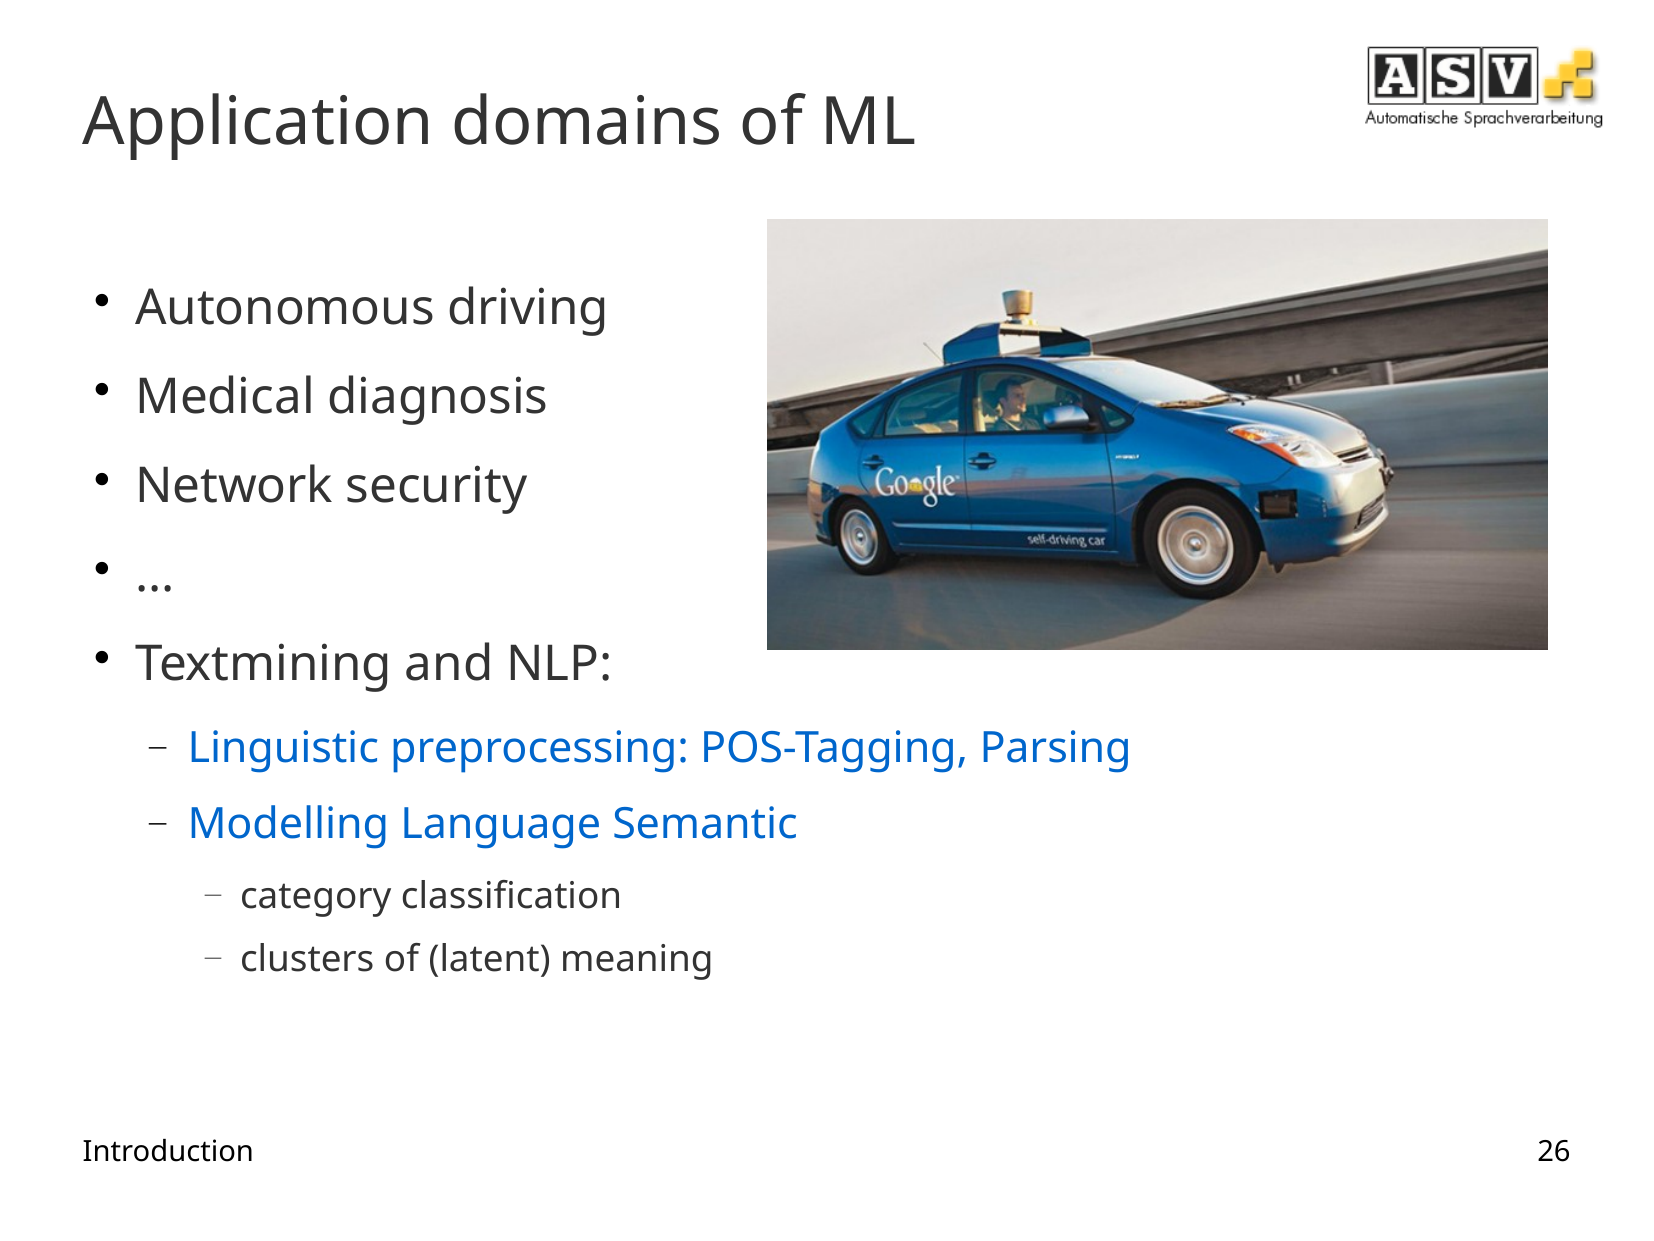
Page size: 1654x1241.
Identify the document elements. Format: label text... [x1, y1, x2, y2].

title Application domains of ML [82, 49, 1347, 189]
picture [1364, 43, 1605, 129]
list Autonomous driving Medical diagnosis Network security ... Textmining and NLP: Linguistic preprocessing: POS-Tagging, Parsing Modelling Language Semantic category classification clusters of (latent) meaning [82, 271, 1538, 991]
picture [767, 219, 1548, 650]
